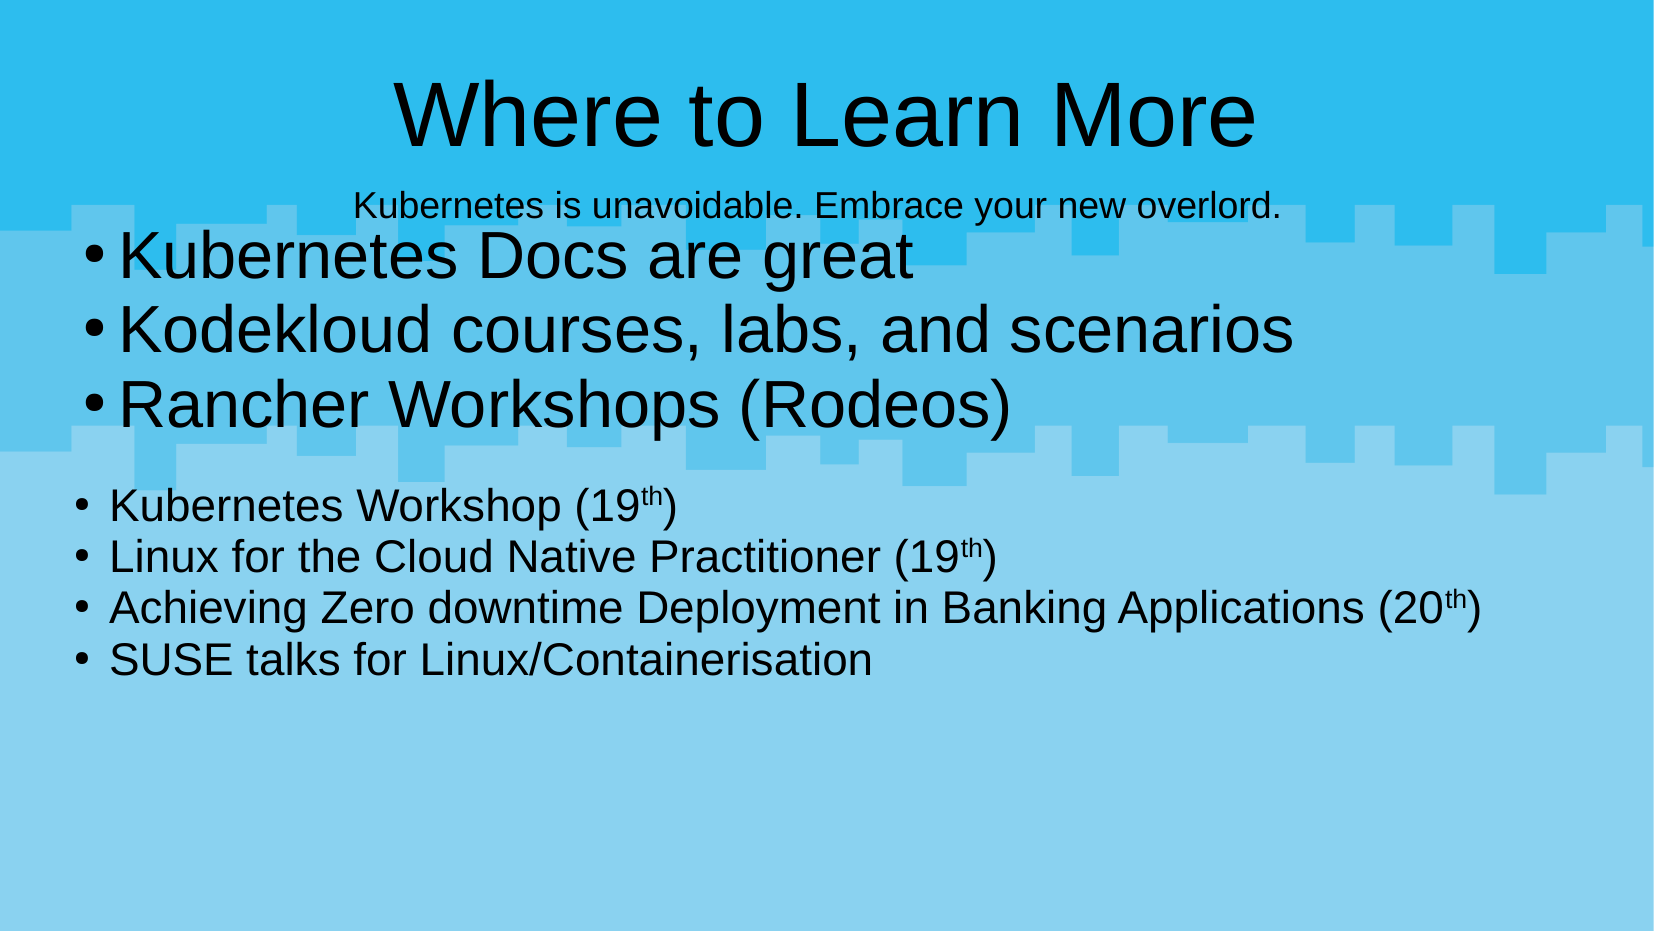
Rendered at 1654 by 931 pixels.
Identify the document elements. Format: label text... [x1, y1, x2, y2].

subtitle Kubernetes Docs are great Kodekloud courses, labs, and scenarios Rancher Workshops (Rodeos) [82, 217, 1571, 443]
text_box Kubernetes is unavoidable. Embrace your new overlord. [338, 177, 1316, 237]
text_box Kubernetes Workshop (19th) Linux for the Cloud Native Practitioner (19th) Achieving Zero downtime Deployment in Banking Applications (20th) SUSE talks for Linux/Containerisation [59, 472, 1506, 739]
picture [0, 0, 1654, 931]
title Where to Learn More [82, 37, 1571, 193]
